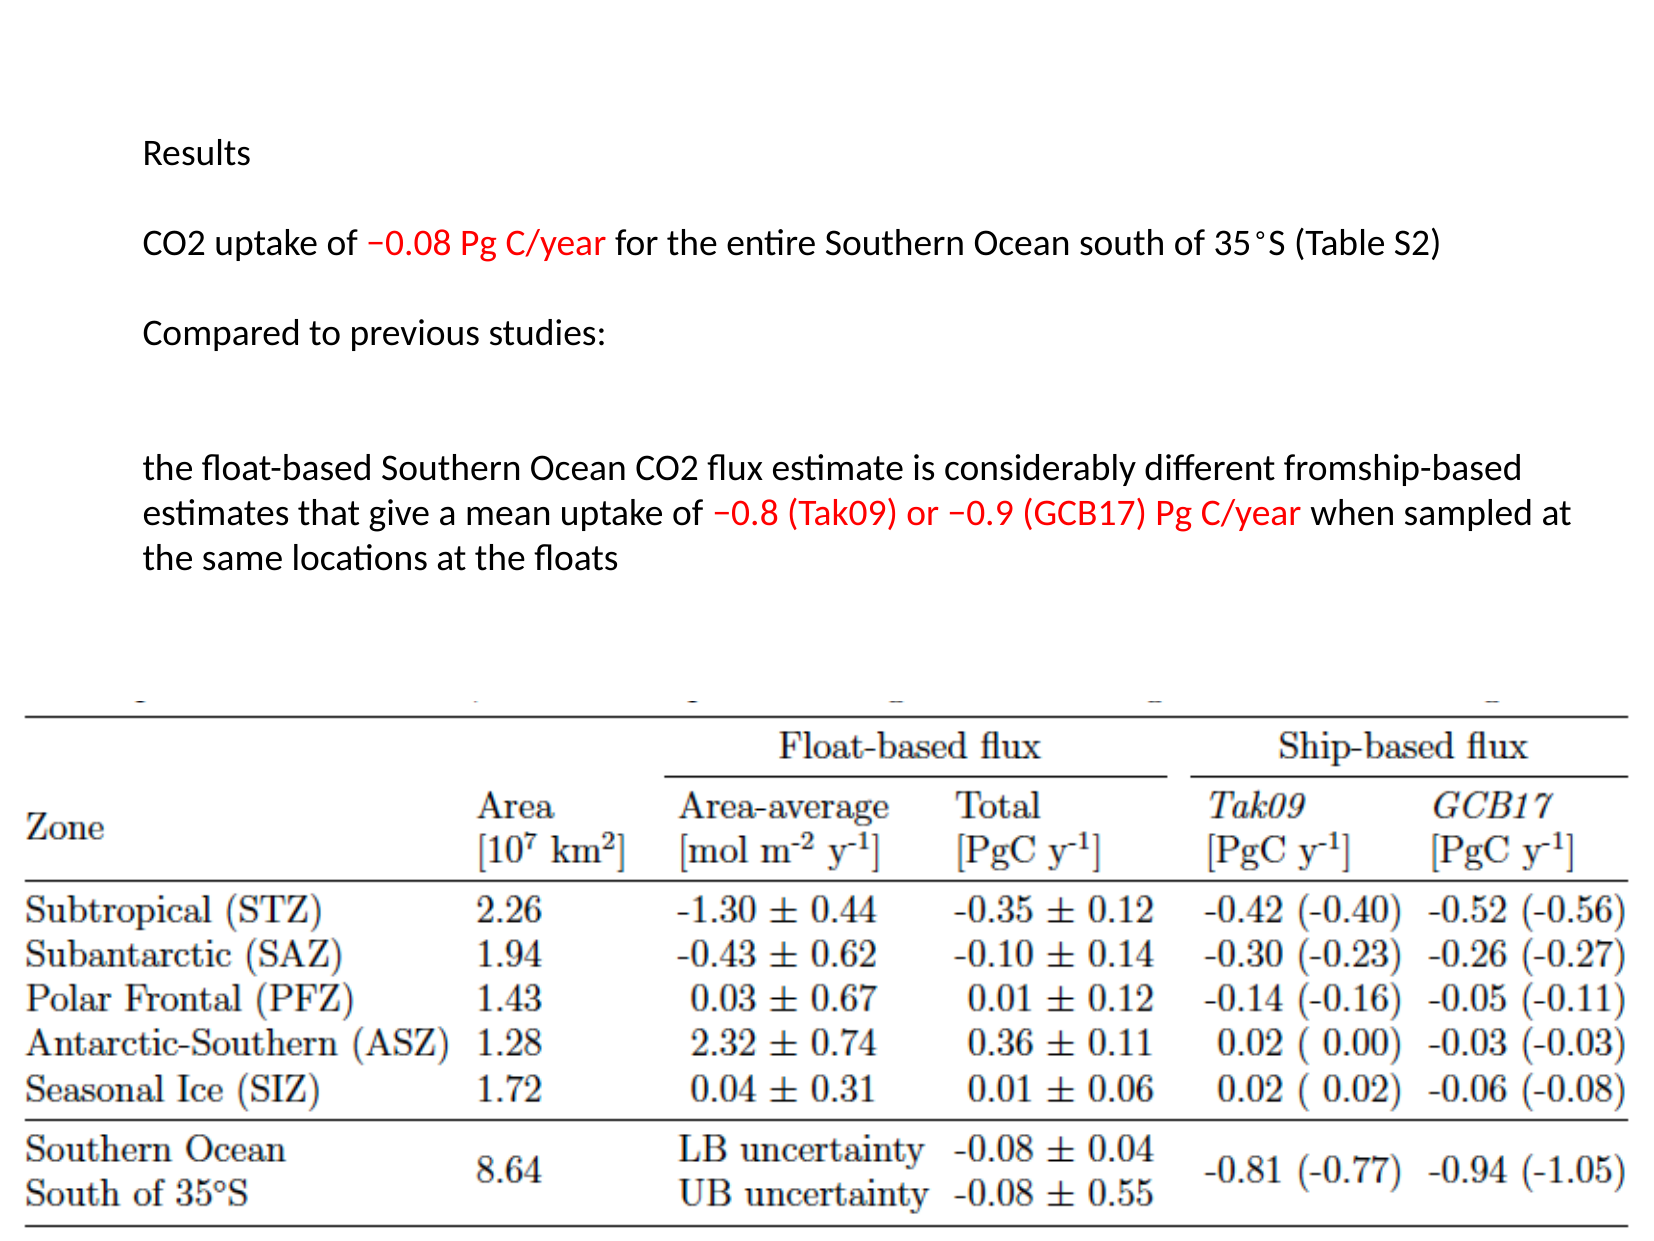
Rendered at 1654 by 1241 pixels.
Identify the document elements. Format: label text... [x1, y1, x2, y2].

text_box Results CO2 uptake of −0.08 Pg C/year for the entire Southern Ocean south of 35∘S (Table S2) Compared to previous studies: the float-based Southern Ocean CO2 flux estimate is considerably different fromship-based estimates that give a mean uptake of −0.8 (Tak09) or −0.9 (GCB17) Pg C/year when sampled at the same locations at the floats [127, 120, 1589, 681]
picture [10, 701, 1644, 1241]
